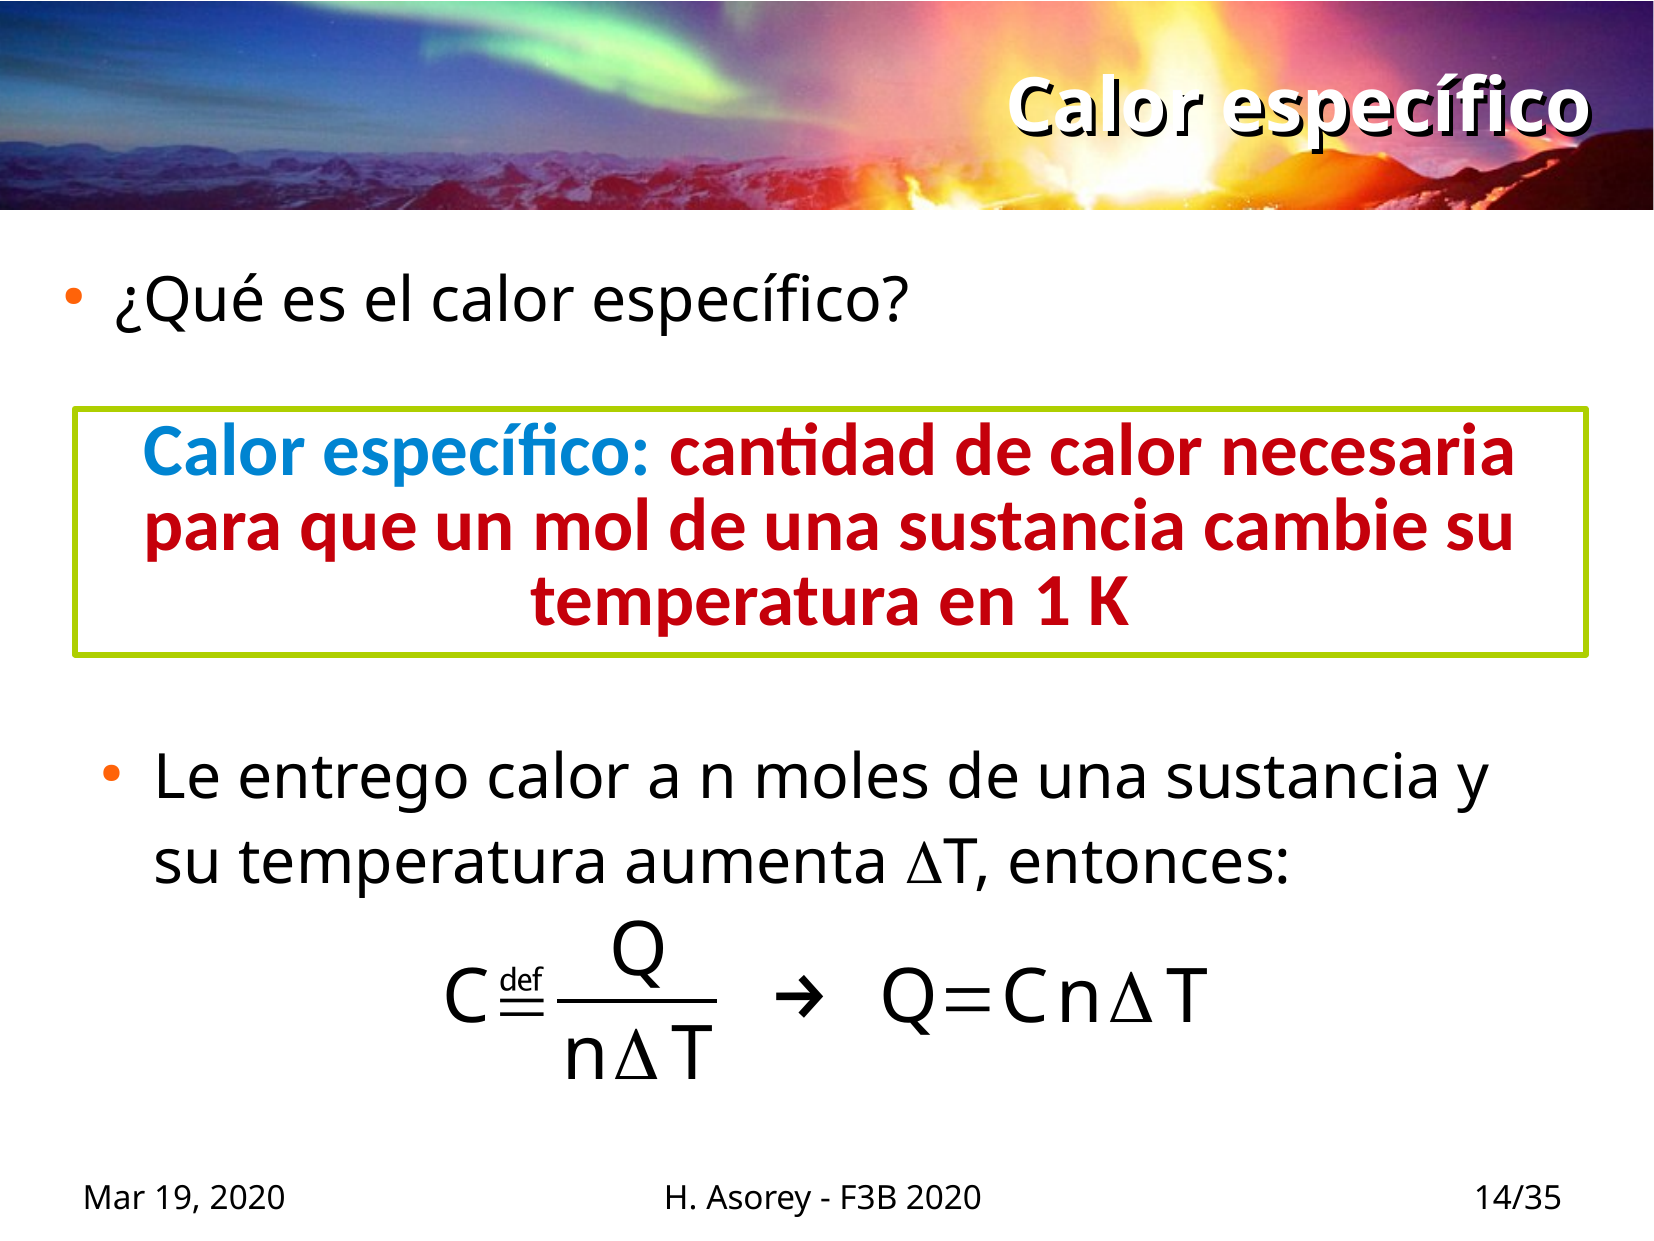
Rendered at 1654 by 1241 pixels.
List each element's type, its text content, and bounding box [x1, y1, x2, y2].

title Calor específico [45, 15, 1606, 191]
chart [436, 903, 1216, 1098]
list ¿Qué es el calor específico? [45, 255, 1606, 1156]
list Le entrego calor a n moles de una sustancia y su temperatura aumenta DT, entonces: [82, 732, 1571, 1162]
text_box Calor específico: cantidad de calor necesaria para que un mol de una sustancia cambie su temperatura en 1 K [75, 408, 1586, 655]
picture [0, 1, 1654, 210]
